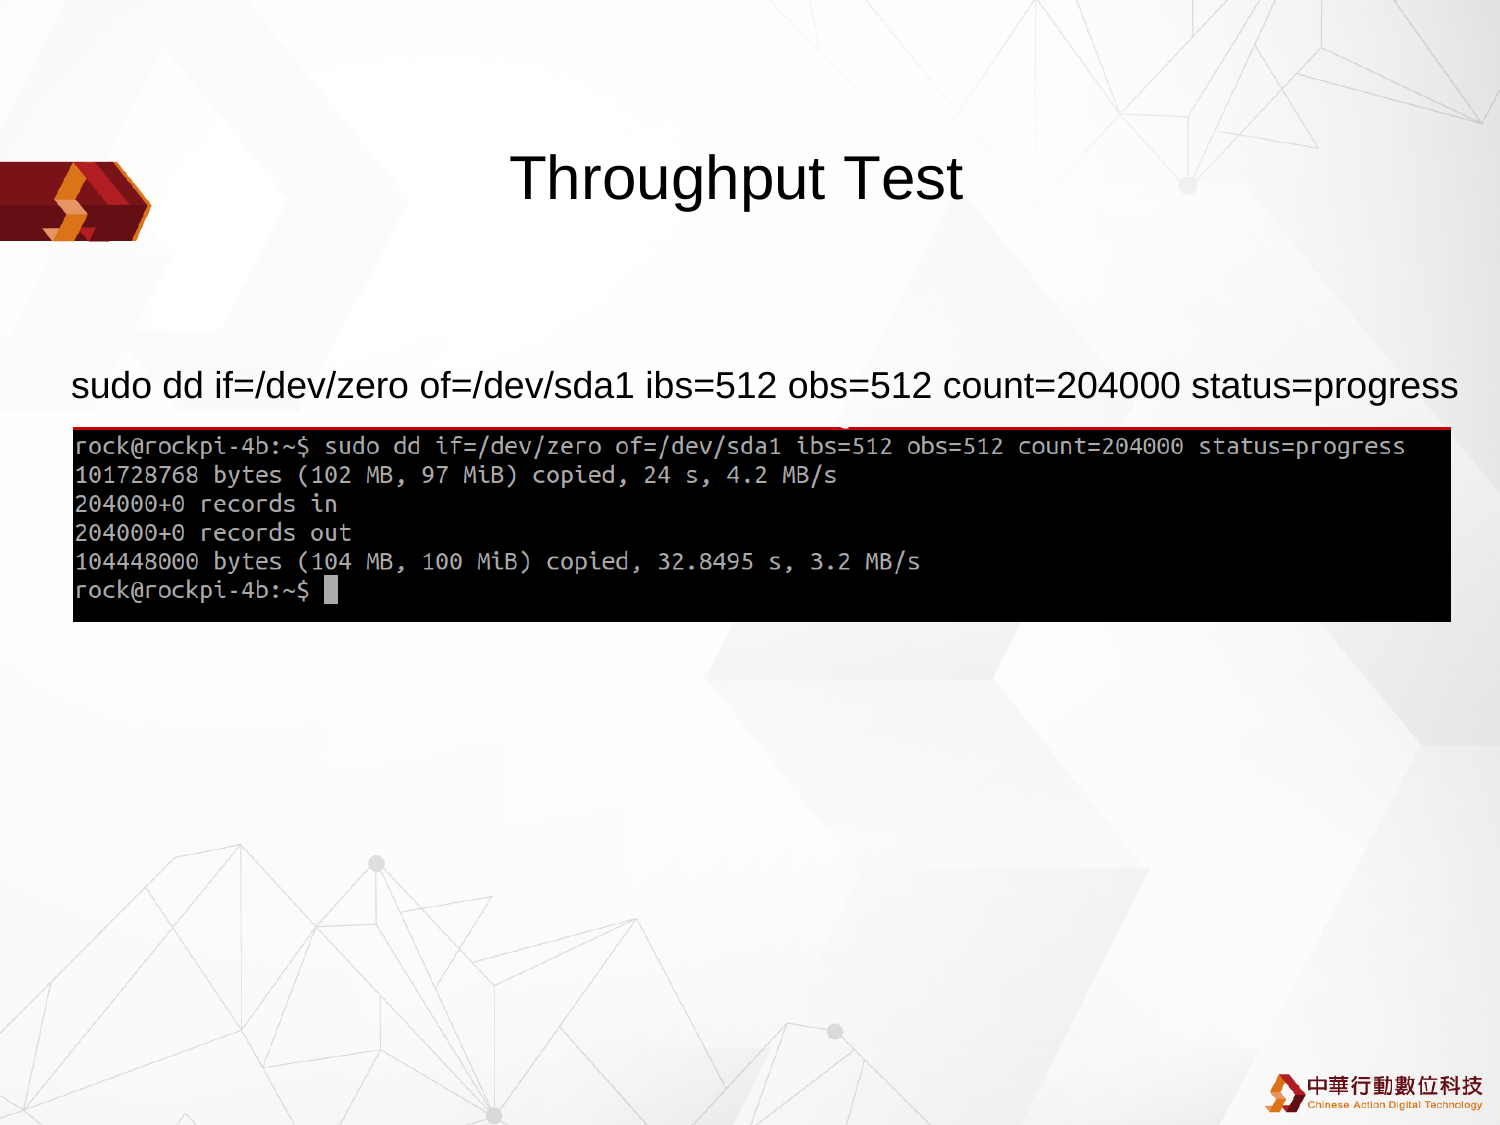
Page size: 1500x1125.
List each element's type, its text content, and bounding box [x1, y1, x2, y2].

title Throughput Test [107, 101, 1367, 255]
picture [0, 0, 1500, 1125]
text_box sudo dd if=/dev/zero of=/dev/sda1 ibs=512 obs=512 count=204000 status=progress [56, 353, 1475, 414]
